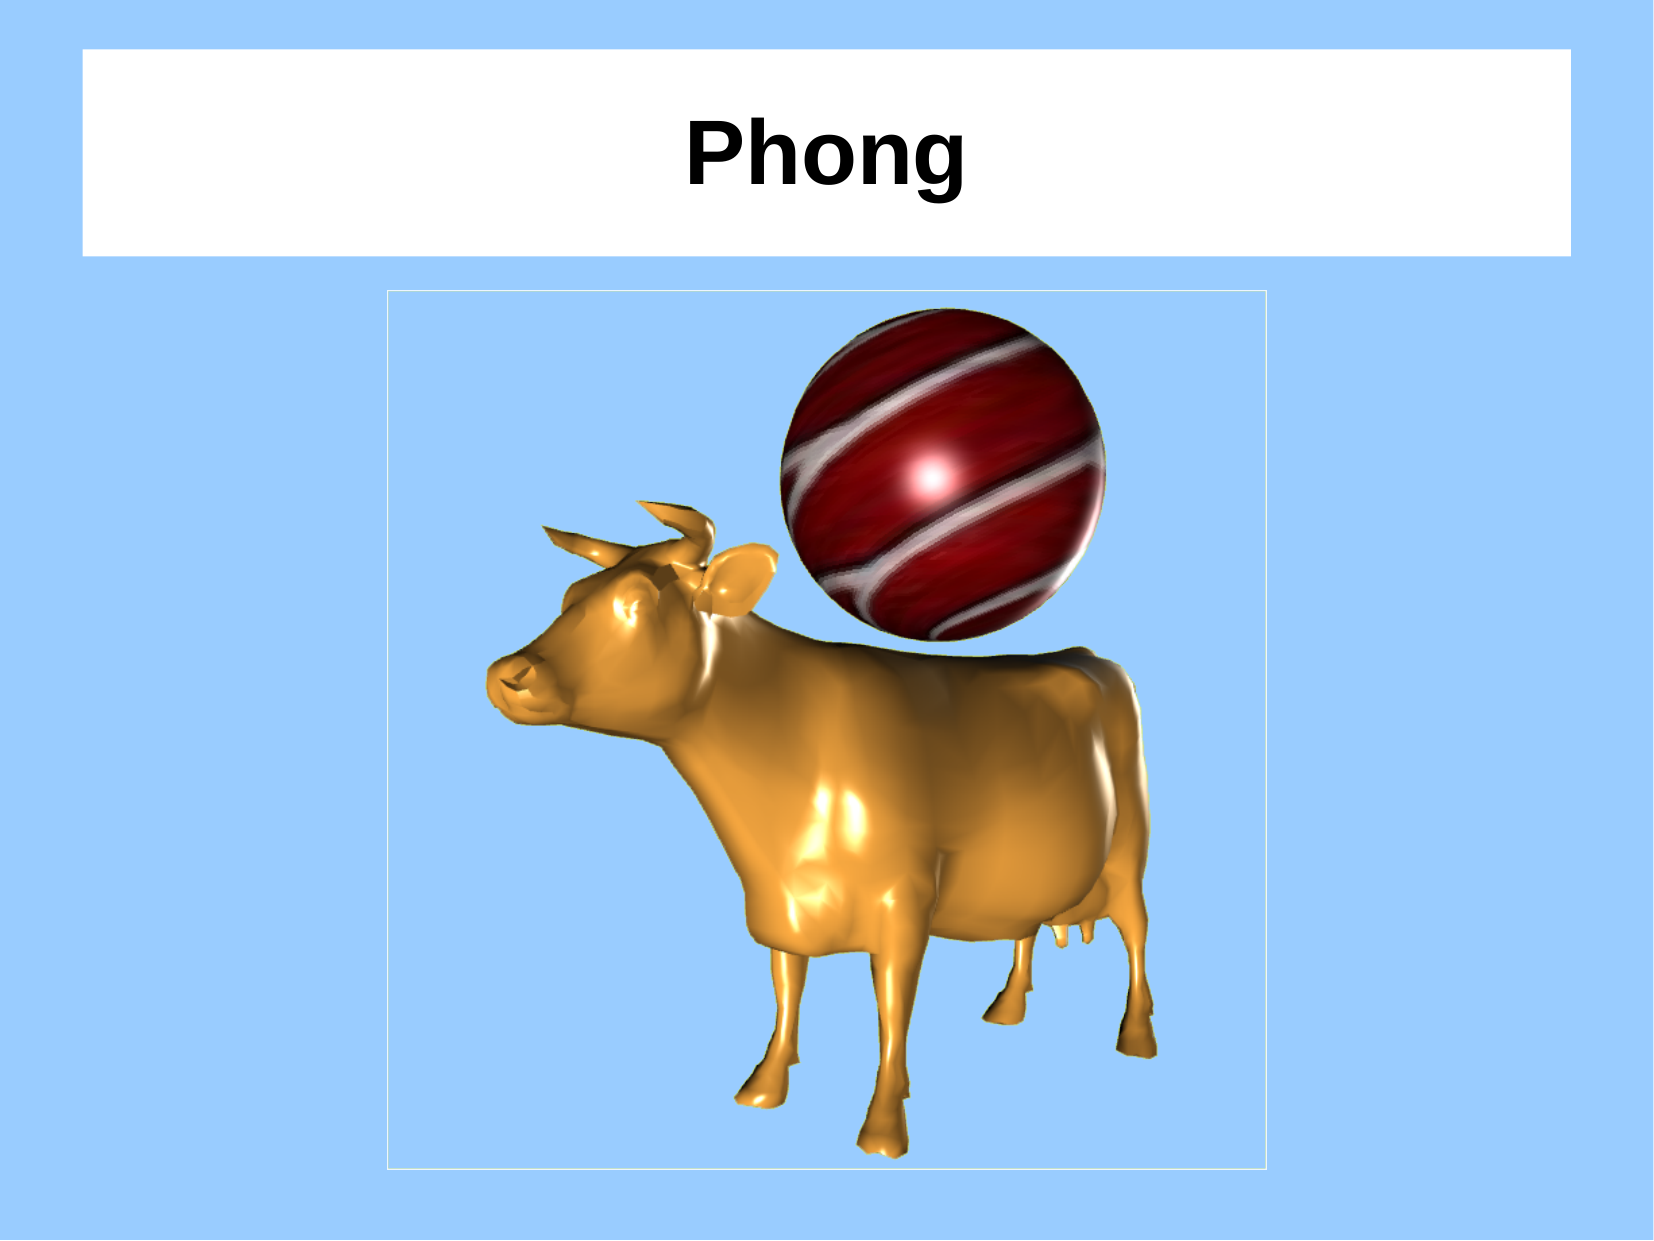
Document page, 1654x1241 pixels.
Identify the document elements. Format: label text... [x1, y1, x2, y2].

picture [387, 290, 1267, 1170]
title Phong [82, 49, 1571, 257]
